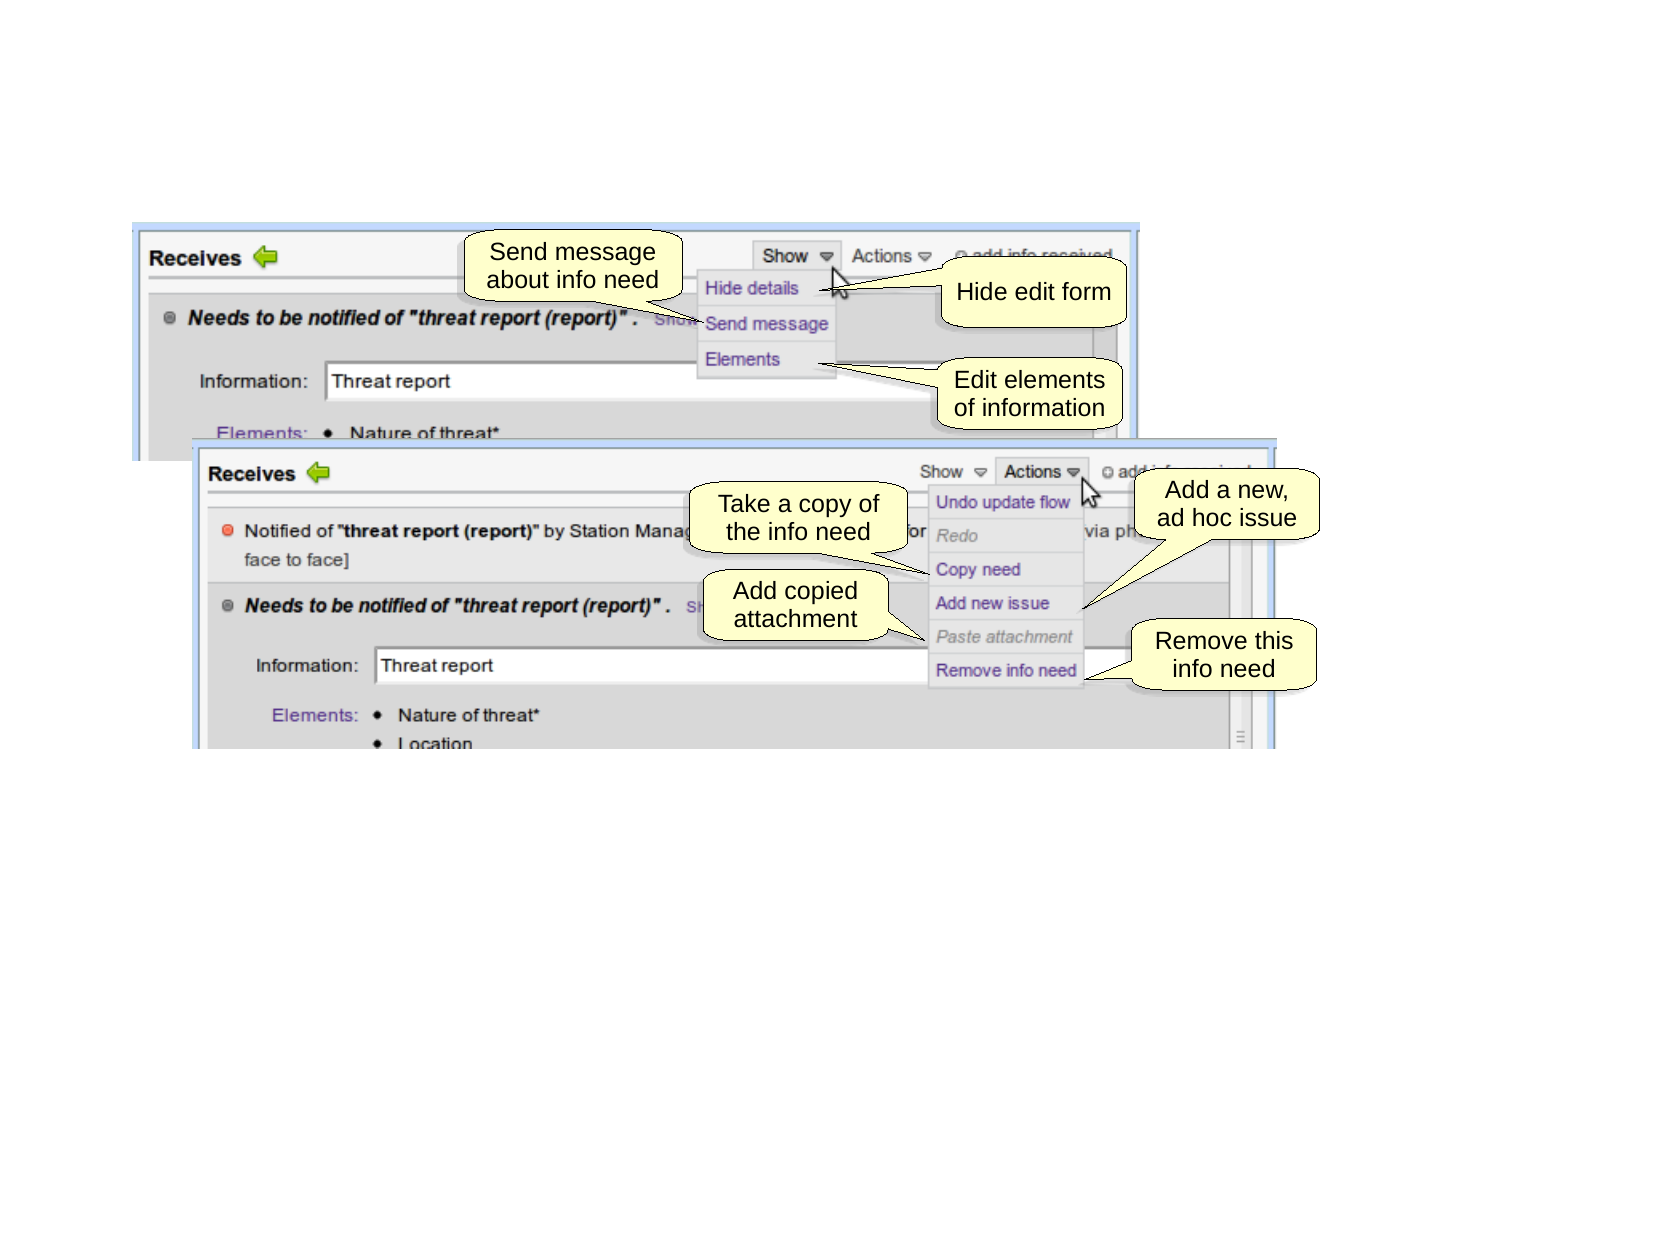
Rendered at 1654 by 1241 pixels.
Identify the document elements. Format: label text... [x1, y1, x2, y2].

text_box Add a new, ad hoc issue [1082, 468, 1320, 609]
text_box Edit elements of information [818, 357, 1123, 430]
text_box Send message about info need [464, 229, 704, 323]
text_box Add copied attachment [703, 569, 925, 641]
text_box Remove this info need [1084, 618, 1317, 691]
text_box Take a copy of the info need [689, 481, 930, 575]
picture [132, 222, 1277, 749]
text_box Hide edit form [819, 256, 1127, 328]
